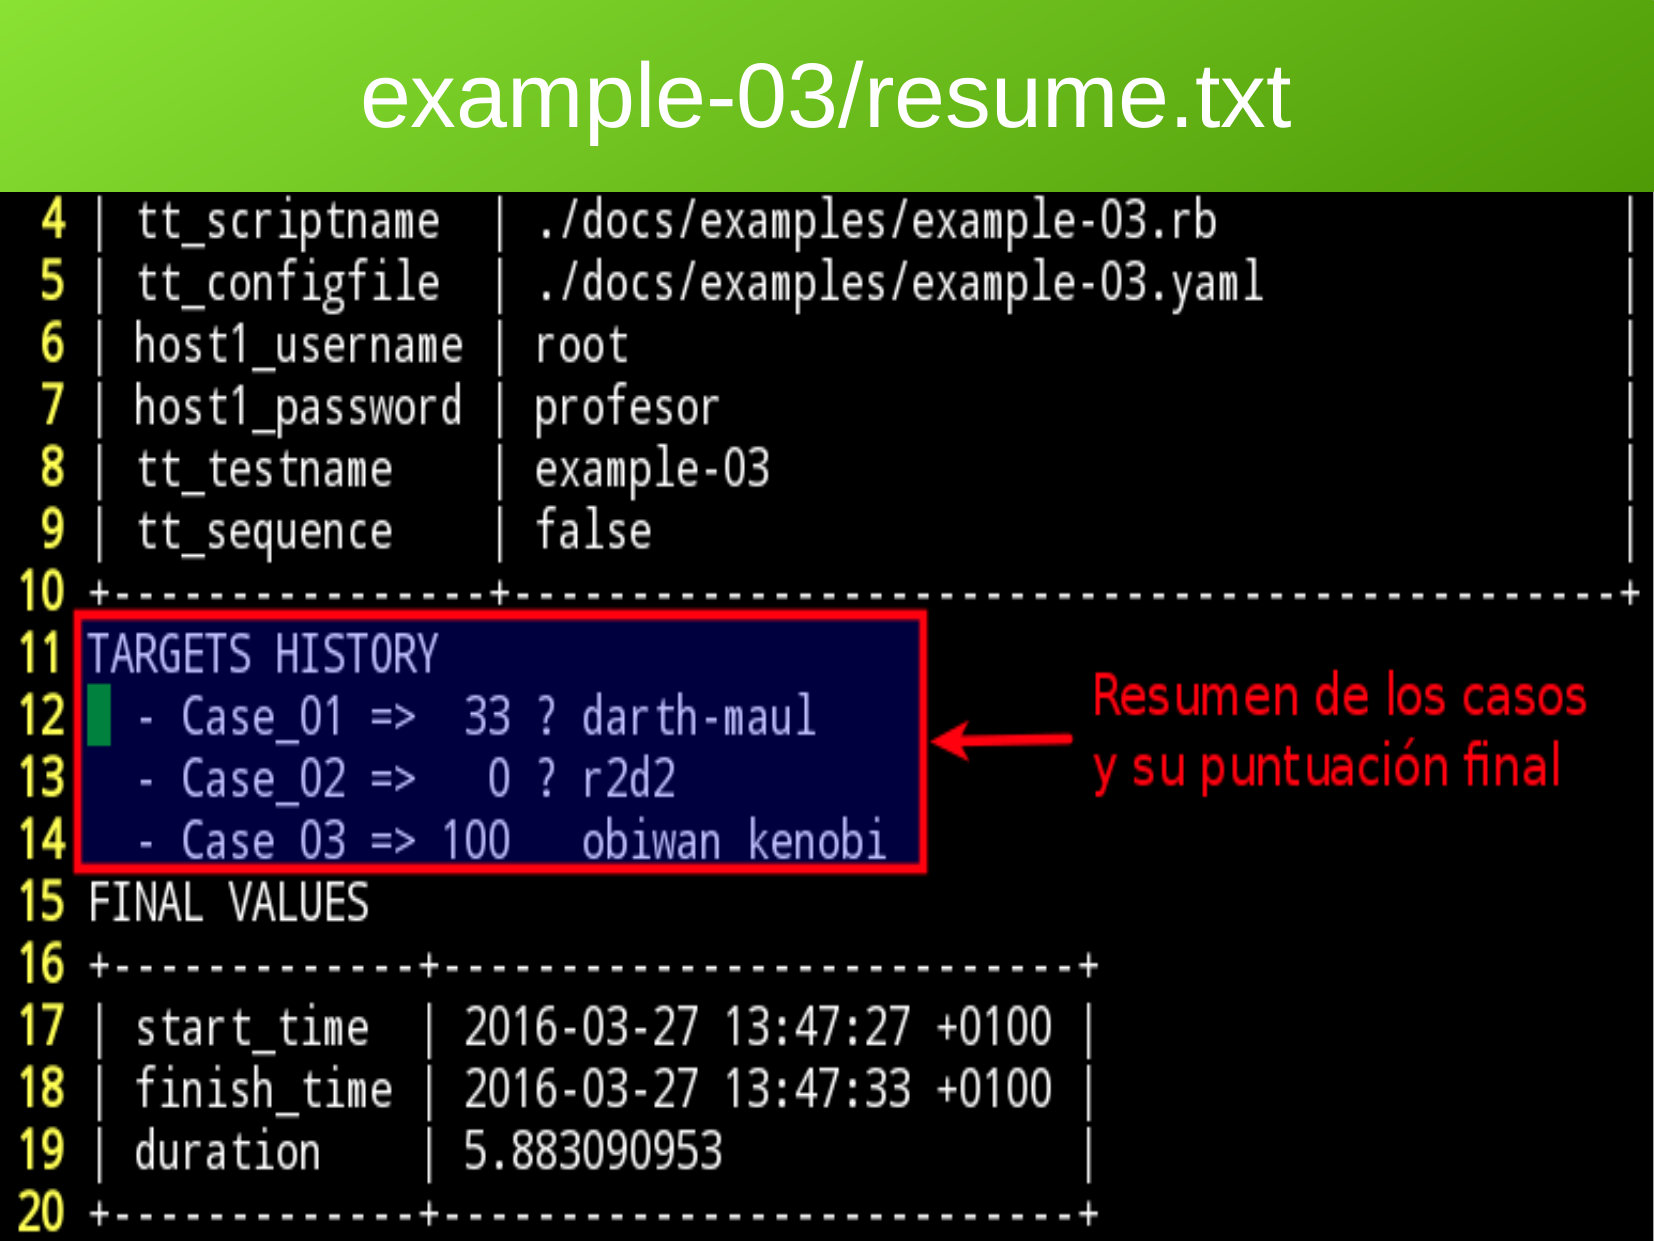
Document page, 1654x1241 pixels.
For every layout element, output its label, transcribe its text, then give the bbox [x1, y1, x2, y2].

picture [0, 192, 1654, 1241]
title example-03/resume.txt [0, 0, 1654, 192]
